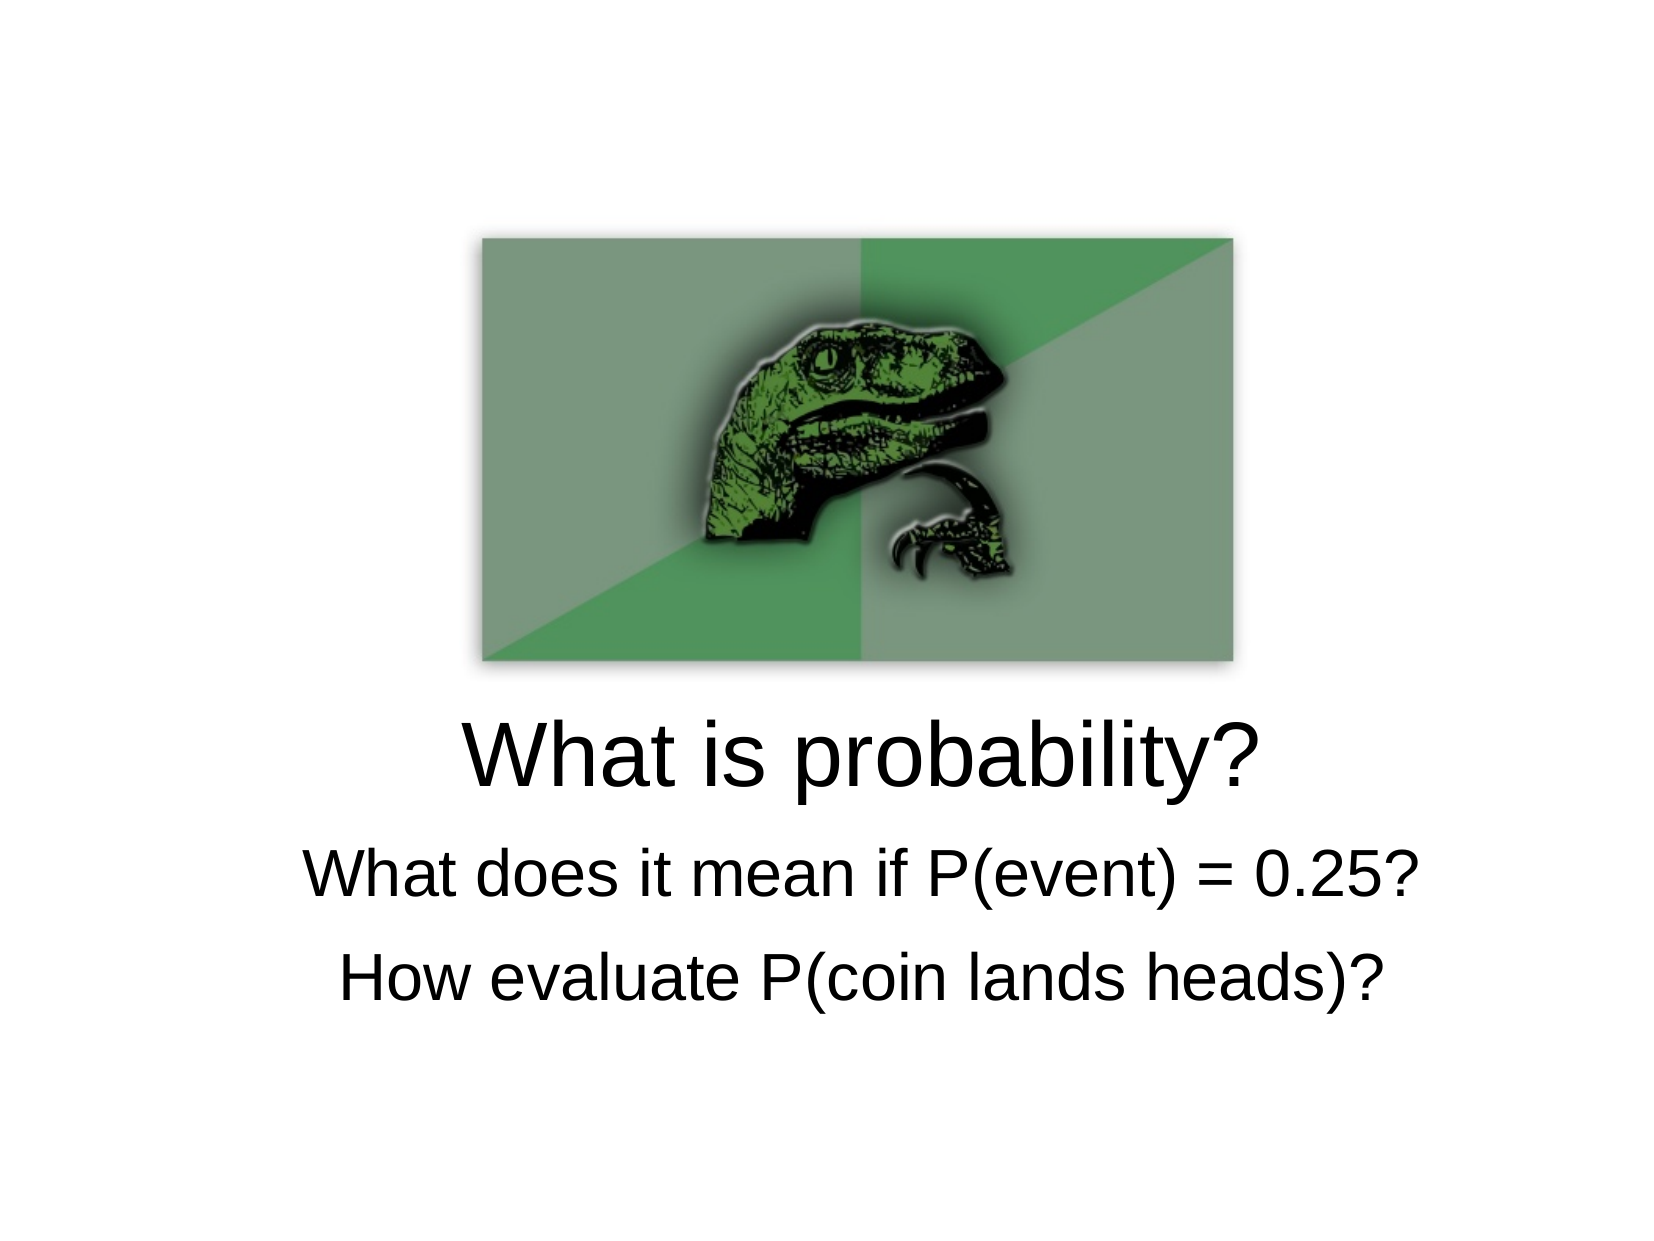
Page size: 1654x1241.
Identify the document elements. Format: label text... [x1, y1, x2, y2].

list What is probability? What does it mean if P(event) = 0.25? How evaluate P(coin lands heads)? [82, 467, 1571, 1241]
picture [459, 215, 1257, 685]
